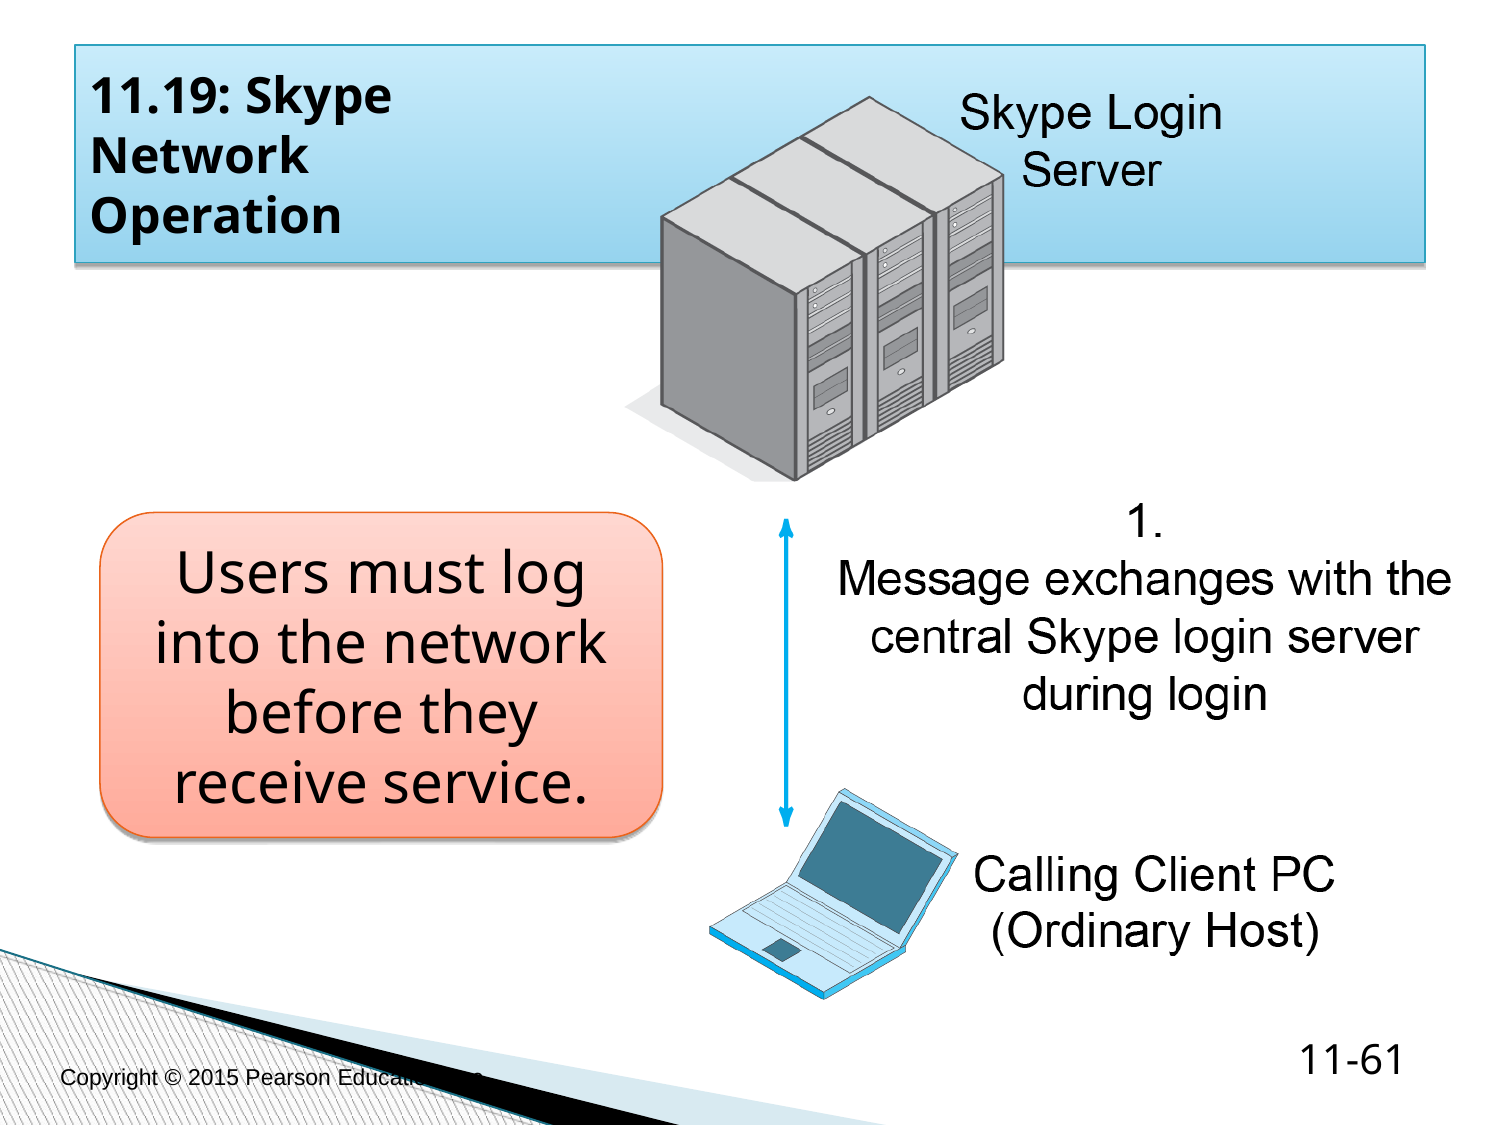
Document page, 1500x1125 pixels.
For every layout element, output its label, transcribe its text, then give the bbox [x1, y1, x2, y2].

slide_number 11-<number> [1250, 1037, 1423, 1098]
text_box Users must log into the network before they receive service. [99, 512, 663, 838]
title 11.19: Skype Network Operation [75, 45, 1425, 263]
footer Copyright © 2015 Pearson Education, Inc. [37, 1050, 513, 1098]
picture [624, 87, 1452, 1000]
picture [0, 952, 543, 1125]
